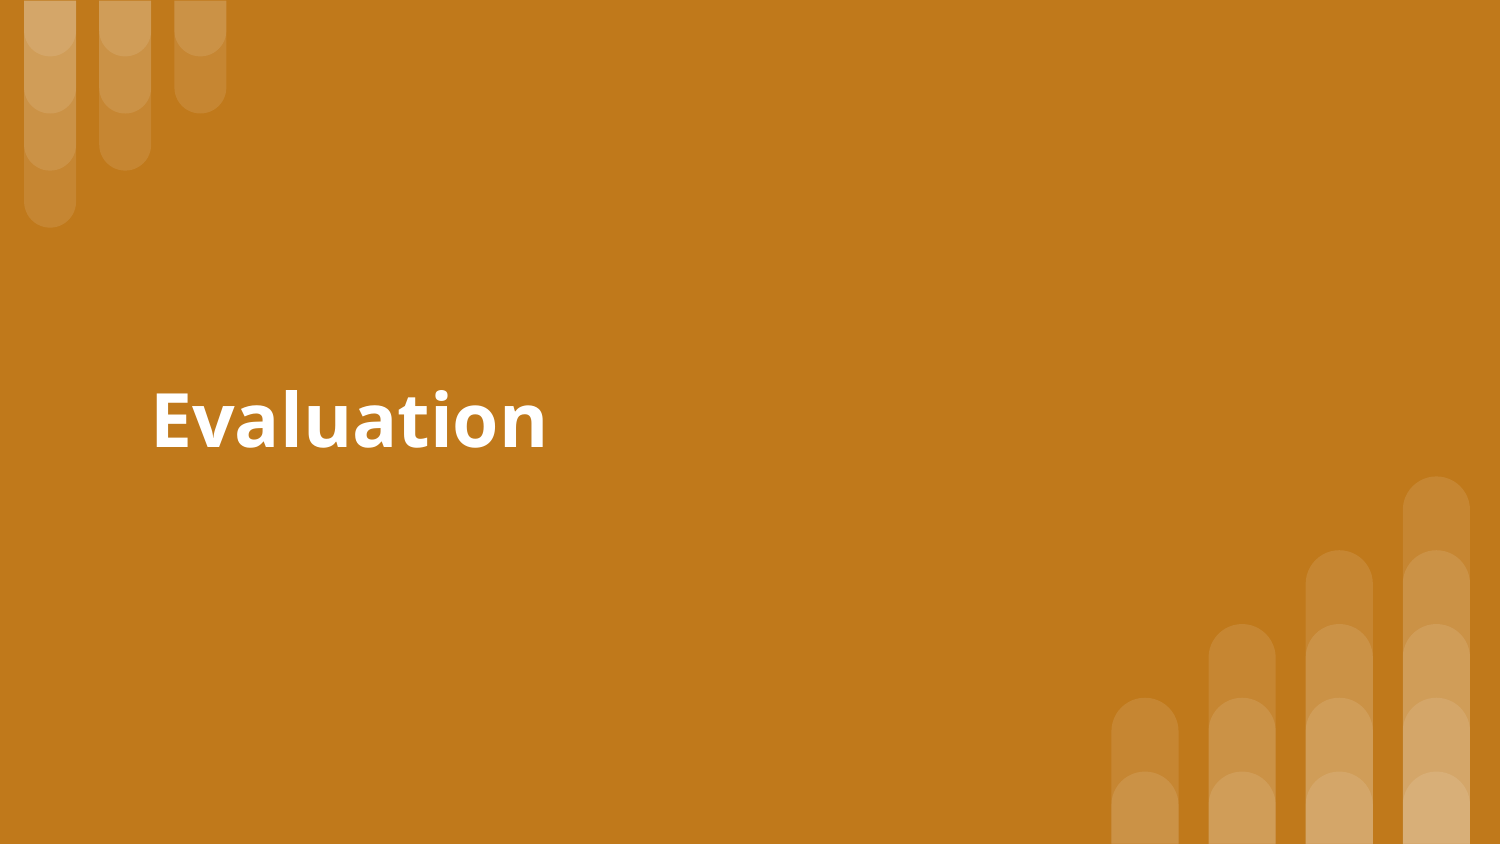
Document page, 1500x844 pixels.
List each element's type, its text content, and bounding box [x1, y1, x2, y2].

title Evaluation [135, 264, 1097, 572]
